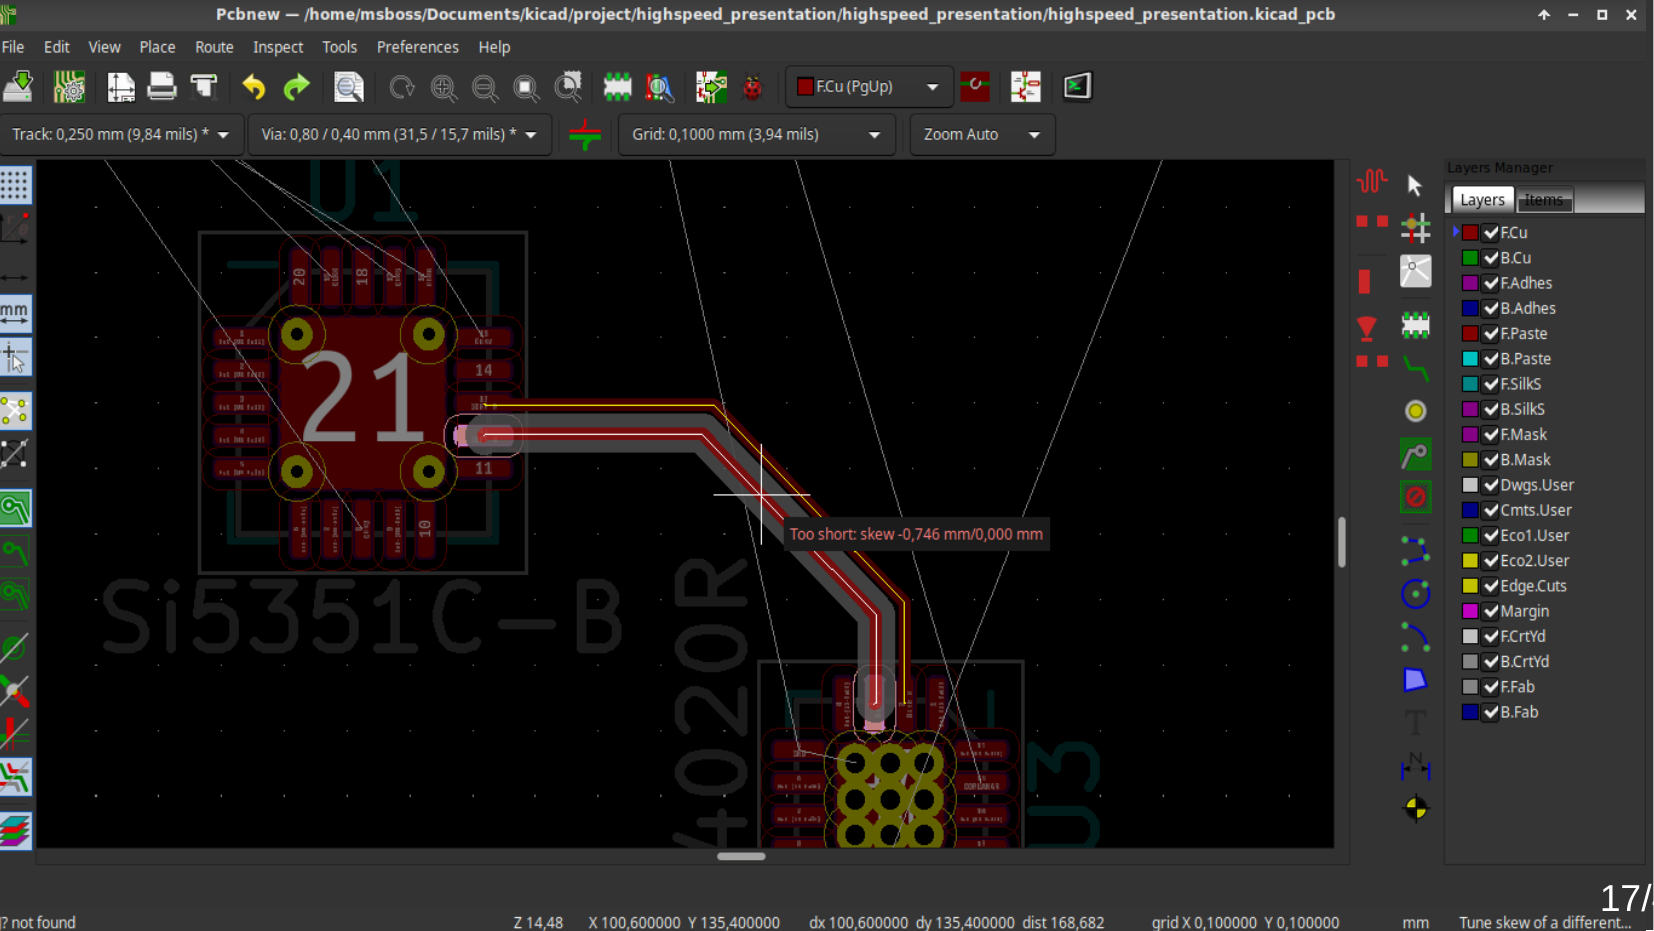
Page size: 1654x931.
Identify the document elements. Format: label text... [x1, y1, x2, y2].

picture [0, 0, 1646, 931]
text_box 1/46 [1515, 870, 1649, 927]
